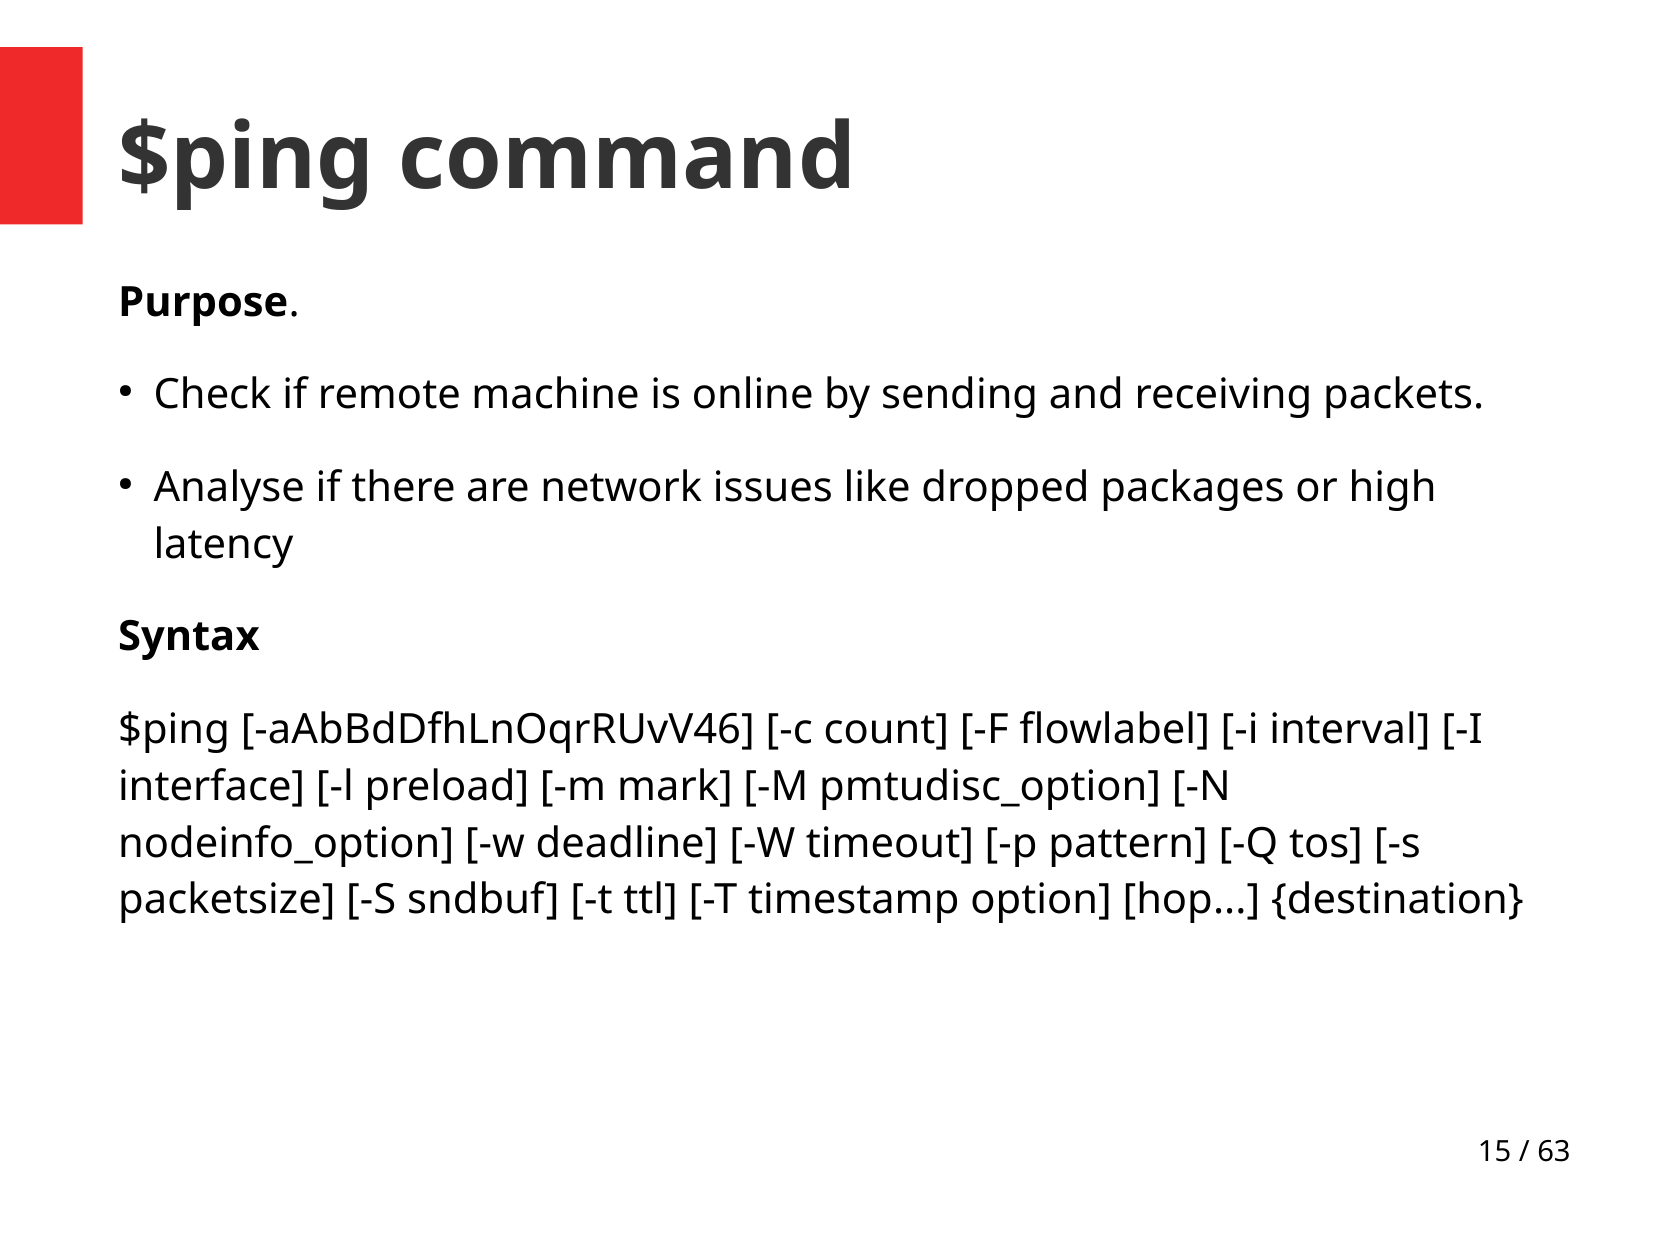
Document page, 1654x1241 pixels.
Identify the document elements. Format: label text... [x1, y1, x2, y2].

title $ping command [118, 49, 1571, 257]
subtitle Purpose. Check if remote machine is online by sending and receiving packets. Analyse if there are network issues like dropped packages or high latency Syntax $ping [-aAbBdDfhLnOqrRUvV46] [-c count] [-F flowlabel] [-i interval] [-I interface] [-l preload] [-m mark] [-M pmtudisc_option] [-N nodeinfo_option] [-w deadline] [-W timeout] [-p pattern] [-Q tos] [-s packetsize] [-S sndbuf] [-t ttl] [-T timestamp option] [hop...] {destination} [118, 271, 1536, 1151]
